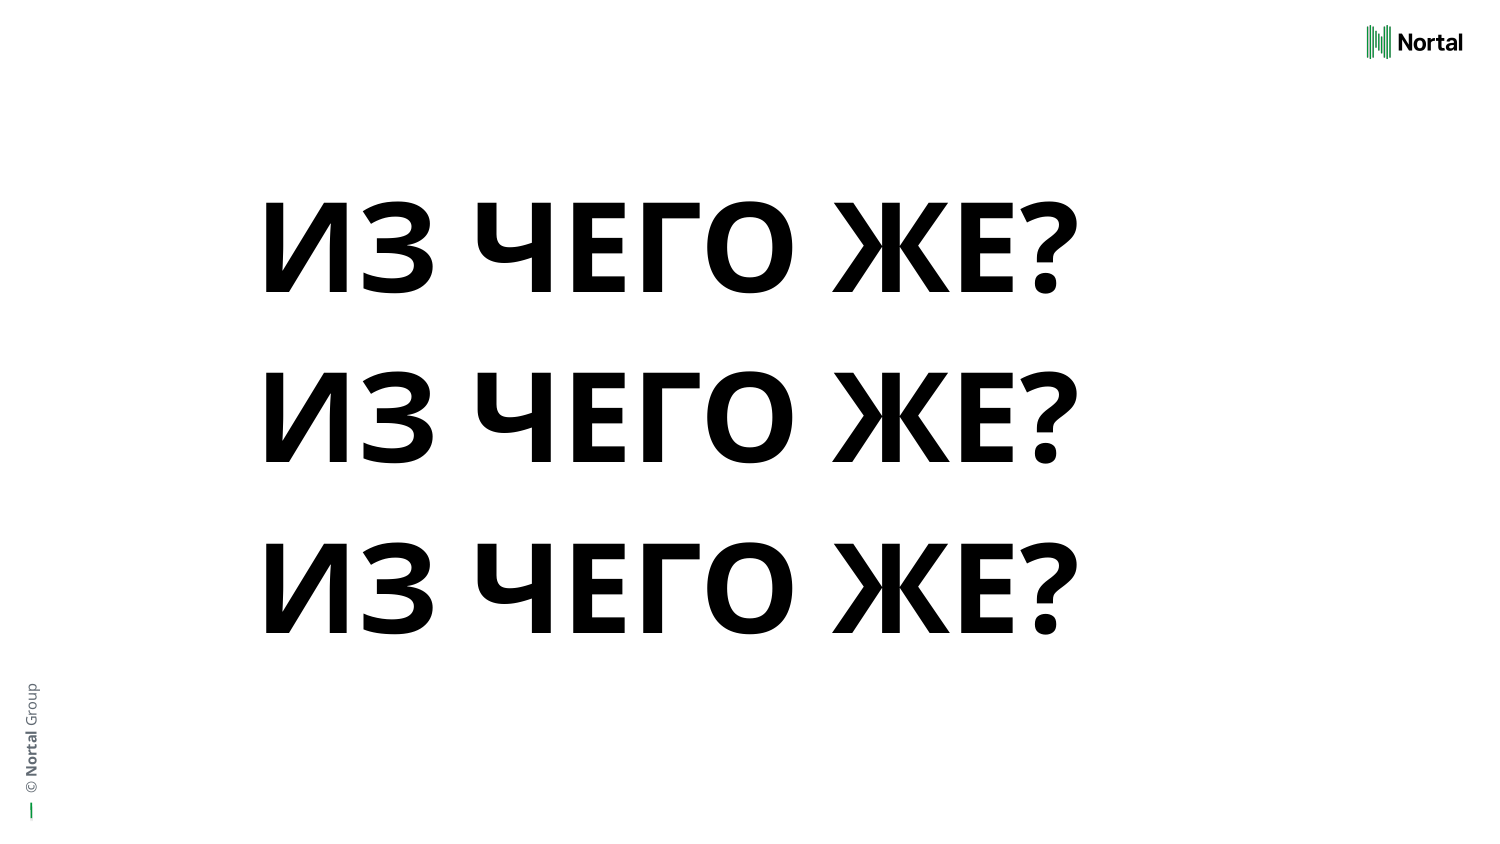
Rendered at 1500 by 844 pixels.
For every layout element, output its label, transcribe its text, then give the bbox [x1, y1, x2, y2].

title ИЗ ЧЕГО ЖЕ? ИЗ ЧЕГО ЖЕ? ИЗ ЧЕГО ЖЕ? [255, 196, 1246, 633]
